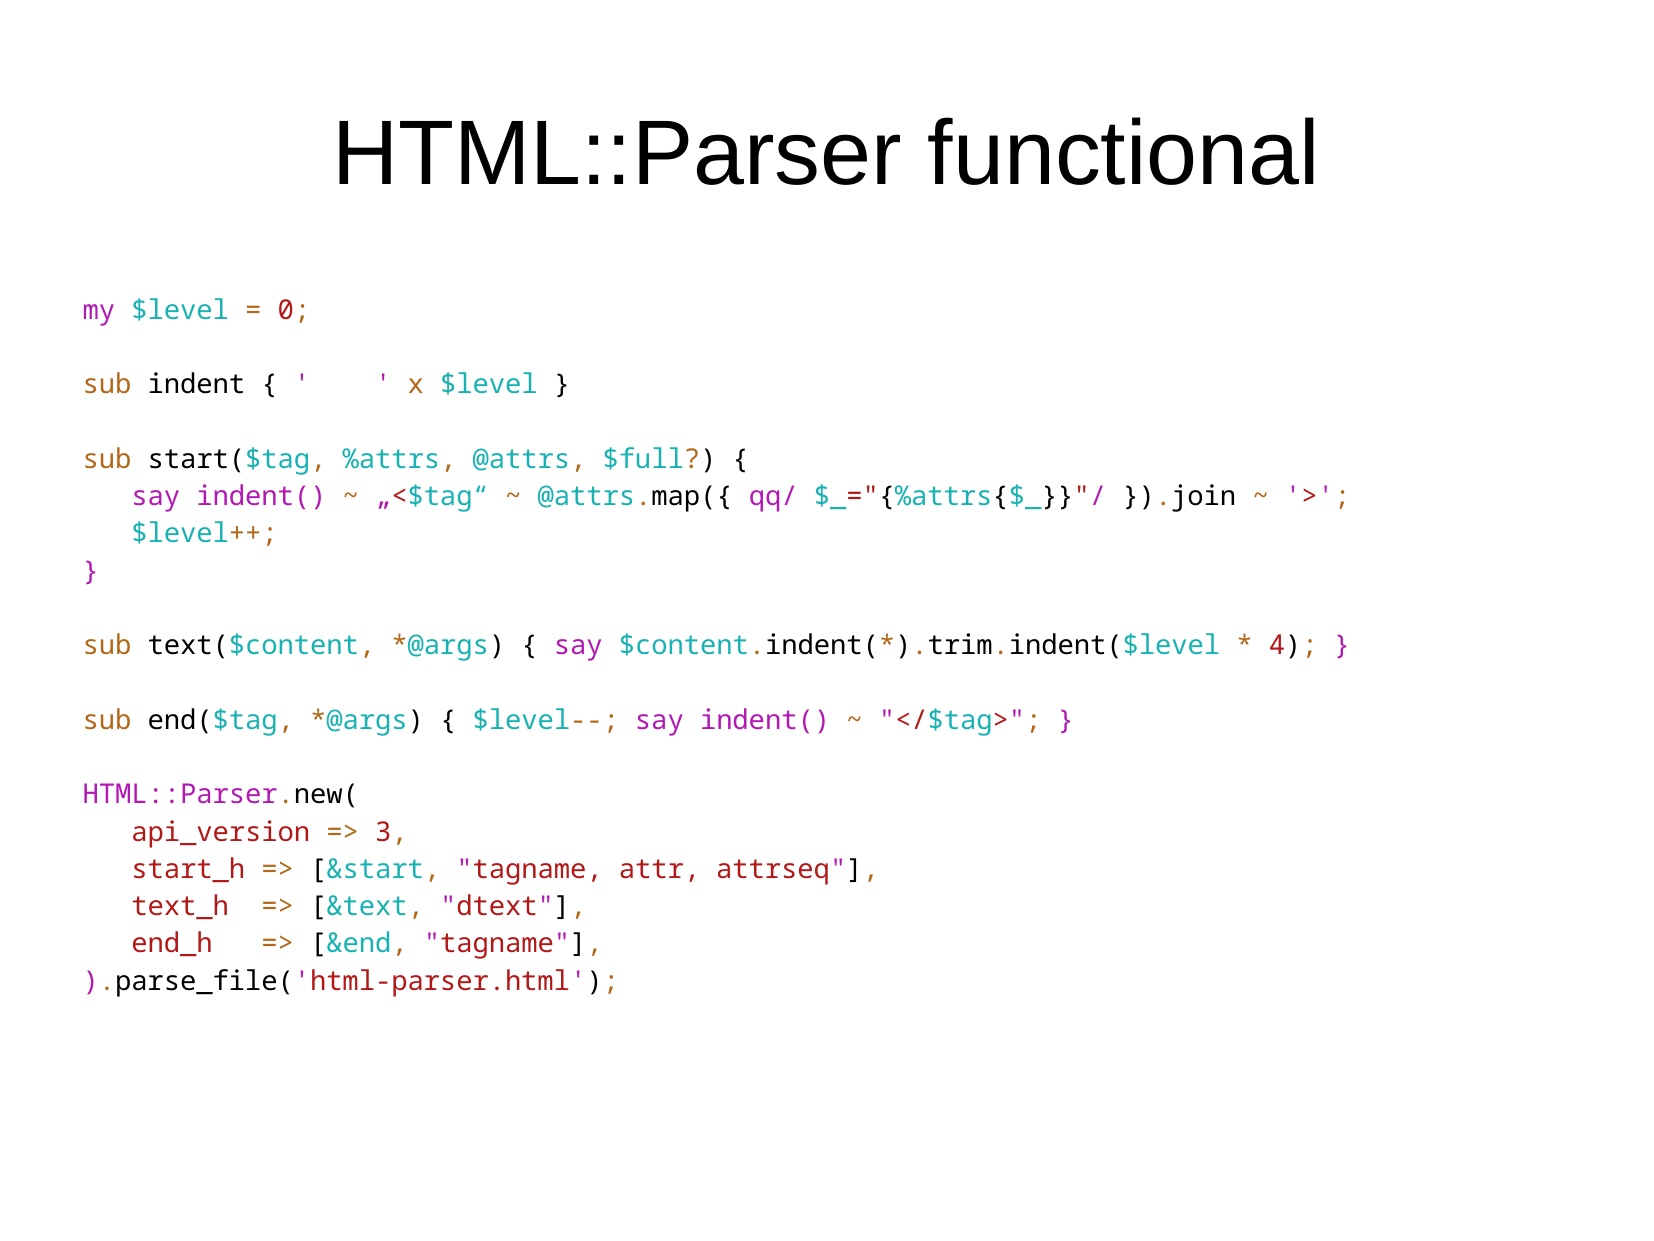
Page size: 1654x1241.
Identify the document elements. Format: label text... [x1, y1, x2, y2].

list my $level = 0; sub indent { ' ' x $level } sub start($tag, %attrs, @attrs, $full?) { say indent() ~ „<$tag“ ~ @attrs.map({ qq/ $_="{%attrs{$_}}"/ }).join ~ '>'; $level++; } sub text($content, *@args) { say $content.indent(*).trim.indent($level * 4); } sub end($tag, *@args) { $level--; say indent() ~ "</$tag>"; } HTML::Parser.new( api_version => 3, start_h => [&start, "tagname, attr, attrseq"], text_h => [&text, "dtext"], end_h => [&end, "tagname"], ).parse_file('html-parser.html'); [82, 290, 1571, 1010]
title HTML::Parser functional [82, 49, 1571, 257]
